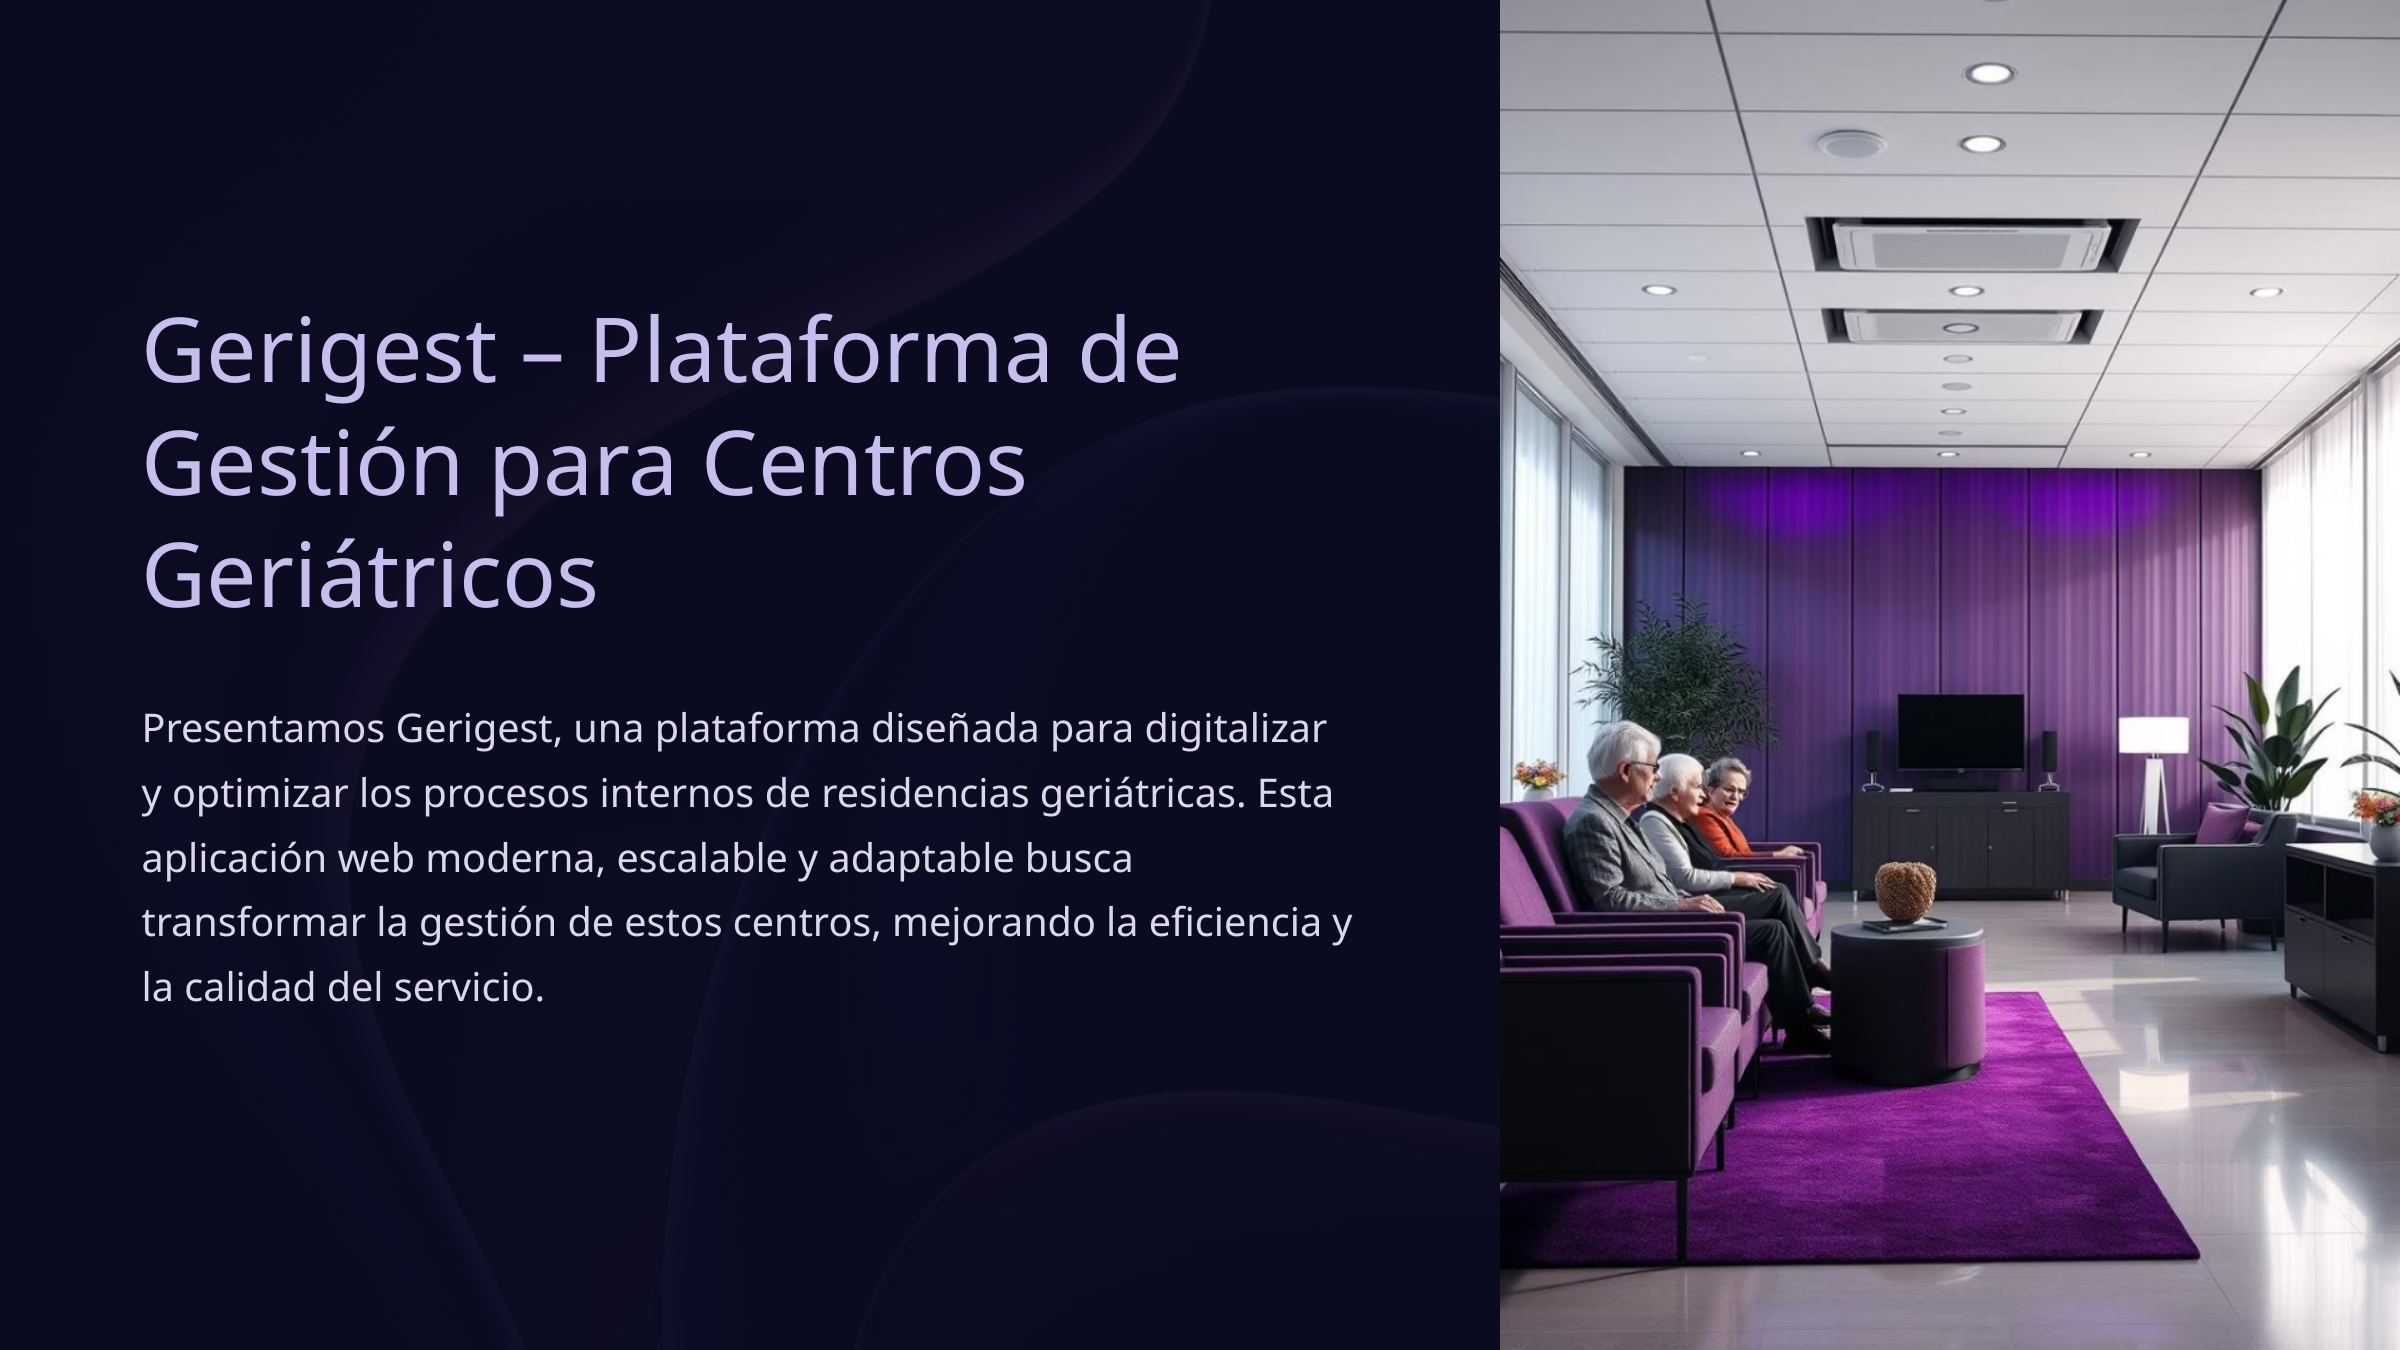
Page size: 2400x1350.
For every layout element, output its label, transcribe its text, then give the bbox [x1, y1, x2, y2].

text_box Presentamos Gerigest, una plataforma diseñada para digitalizar y optimizar los procesos internos de residencias geriátricas. Esta aplicación web moderna, escalable y adaptable busca transformar la gestión de estos centros, mejorando la eficiencia y la calidad del servicio. [141, 686, 1359, 946]
picture [1500, 0, 2400, 1350]
text_box Gerigest – Plataforma de Gestión para Centros Geriátricos [141, 288, 1359, 626]
